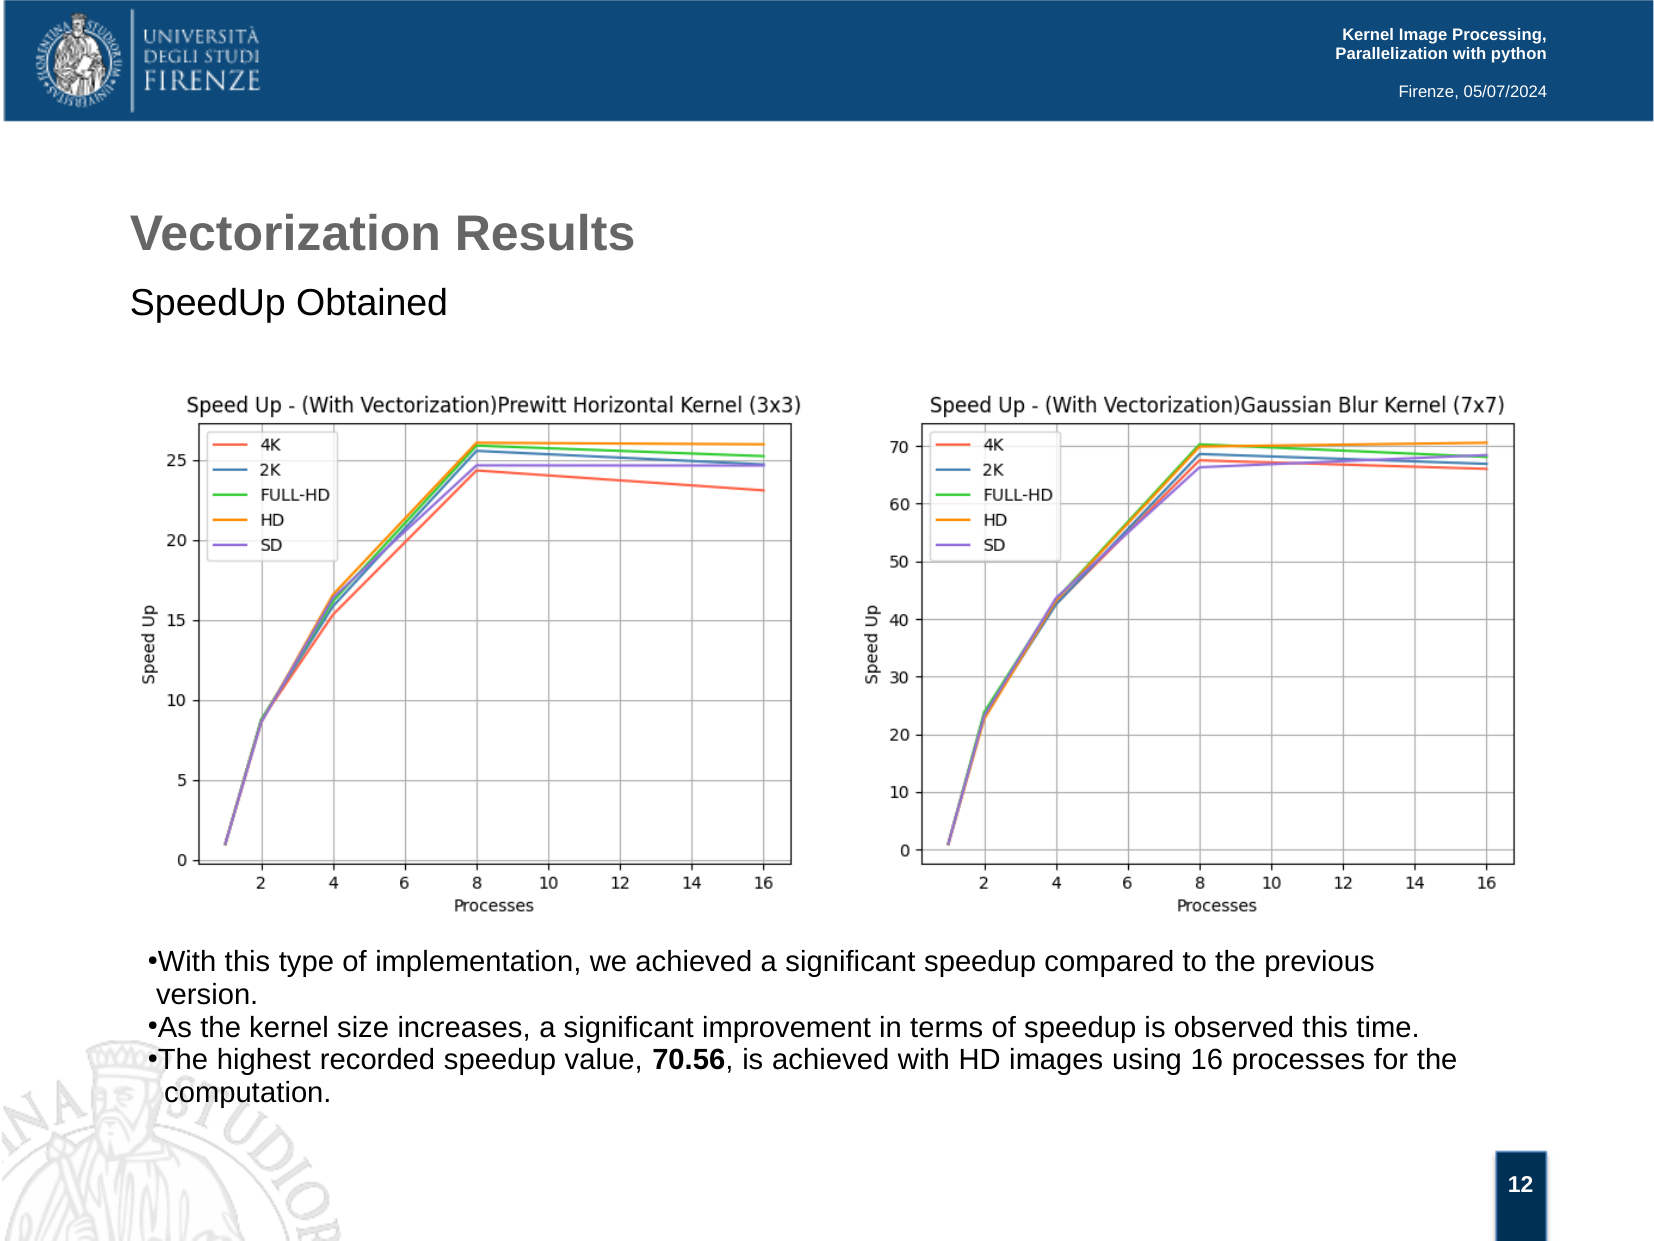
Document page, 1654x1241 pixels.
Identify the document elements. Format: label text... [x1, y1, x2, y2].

text_box Kernel Image Processing, Parallelization with python Firenze, 05/07/2024 [685, 24, 1548, 102]
text_box With this type of implementation, we achieved a significant speedup compared to the previous version. As the kernel size increases, a significant improvement in terms of speedup is observed this time. The highest recorded speedup value, 70.56, is achieved with HD images using 16 processes for the computation. [147, 944, 1477, 1109]
text_box 12 [1505, 1160, 1536, 1208]
text_box Vectorization Results SpeedUp Obtained [129, 145, 1359, 354]
picture [2, 0, 1654, 1241]
